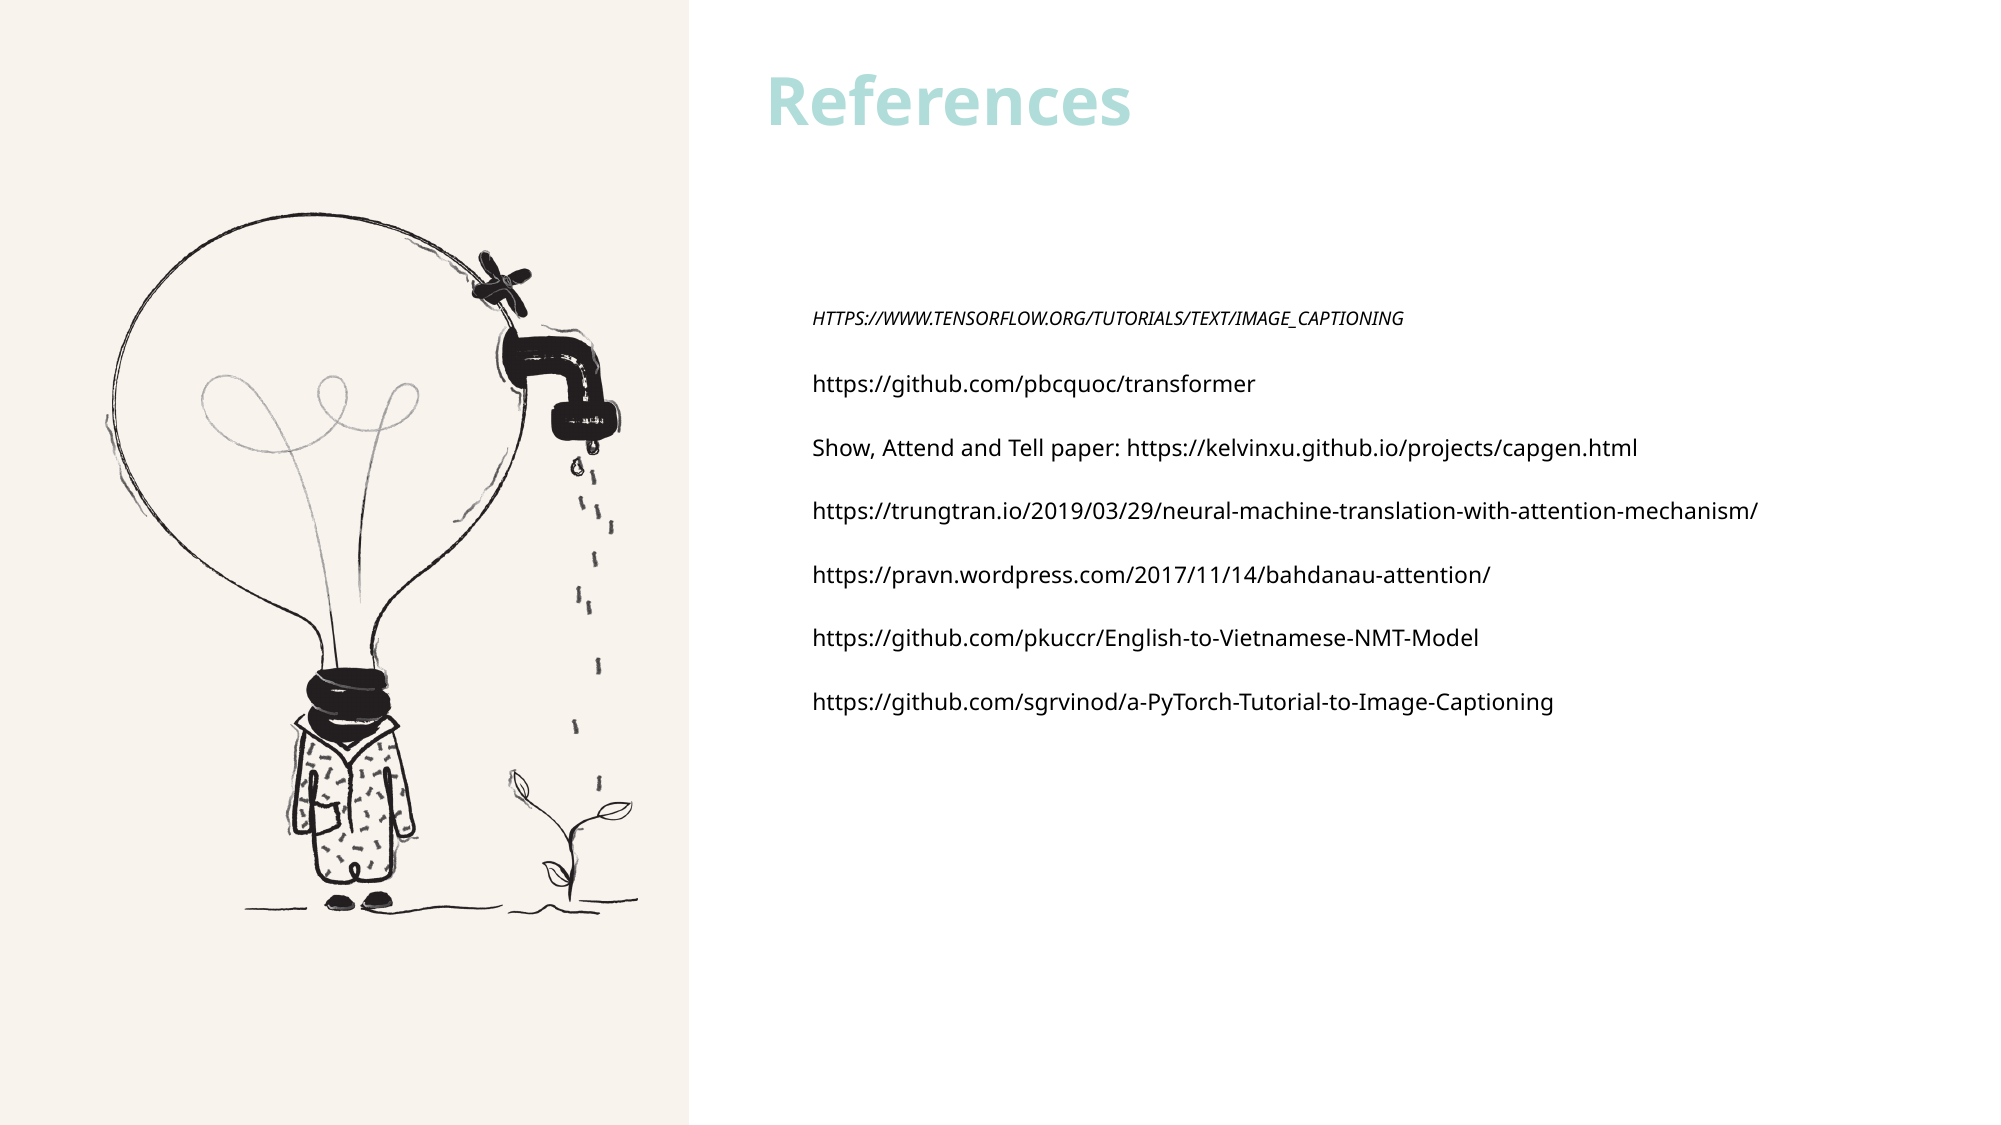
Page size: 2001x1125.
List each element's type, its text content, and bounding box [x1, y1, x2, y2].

picture [0, 0, 689, 1125]
text_box https://github.com/pbcquoc/transformer [812, 367, 1937, 391]
text_box https://github.com/sgrvinod/a-PyTorch-Tutorial-to-Image-Captioning [812, 684, 1937, 709]
text_box HTTPS://WWW.TENSORFLOW.ORG/TUTORIALS/TEXT/IMAGE_CAPTIONING [812, 307, 1937, 328]
text_box https://pravn.wordpress.com/2017/11/14/bahdanau-attention/ [812, 557, 1937, 582]
text_box Show, Attend and Tell paper: https://kelvinxu.github.io/projects/capgen.html [812, 430, 1937, 455]
text_box https://github.com/pkuccr/English-to-Vietnamese-NMT-Model [812, 621, 1937, 645]
text_box References [765, 67, 1984, 126]
text_box https://trungtran.io/2019/03/29/neural-machine-translation-with-attention-mechanism/ [812, 494, 1937, 518]
